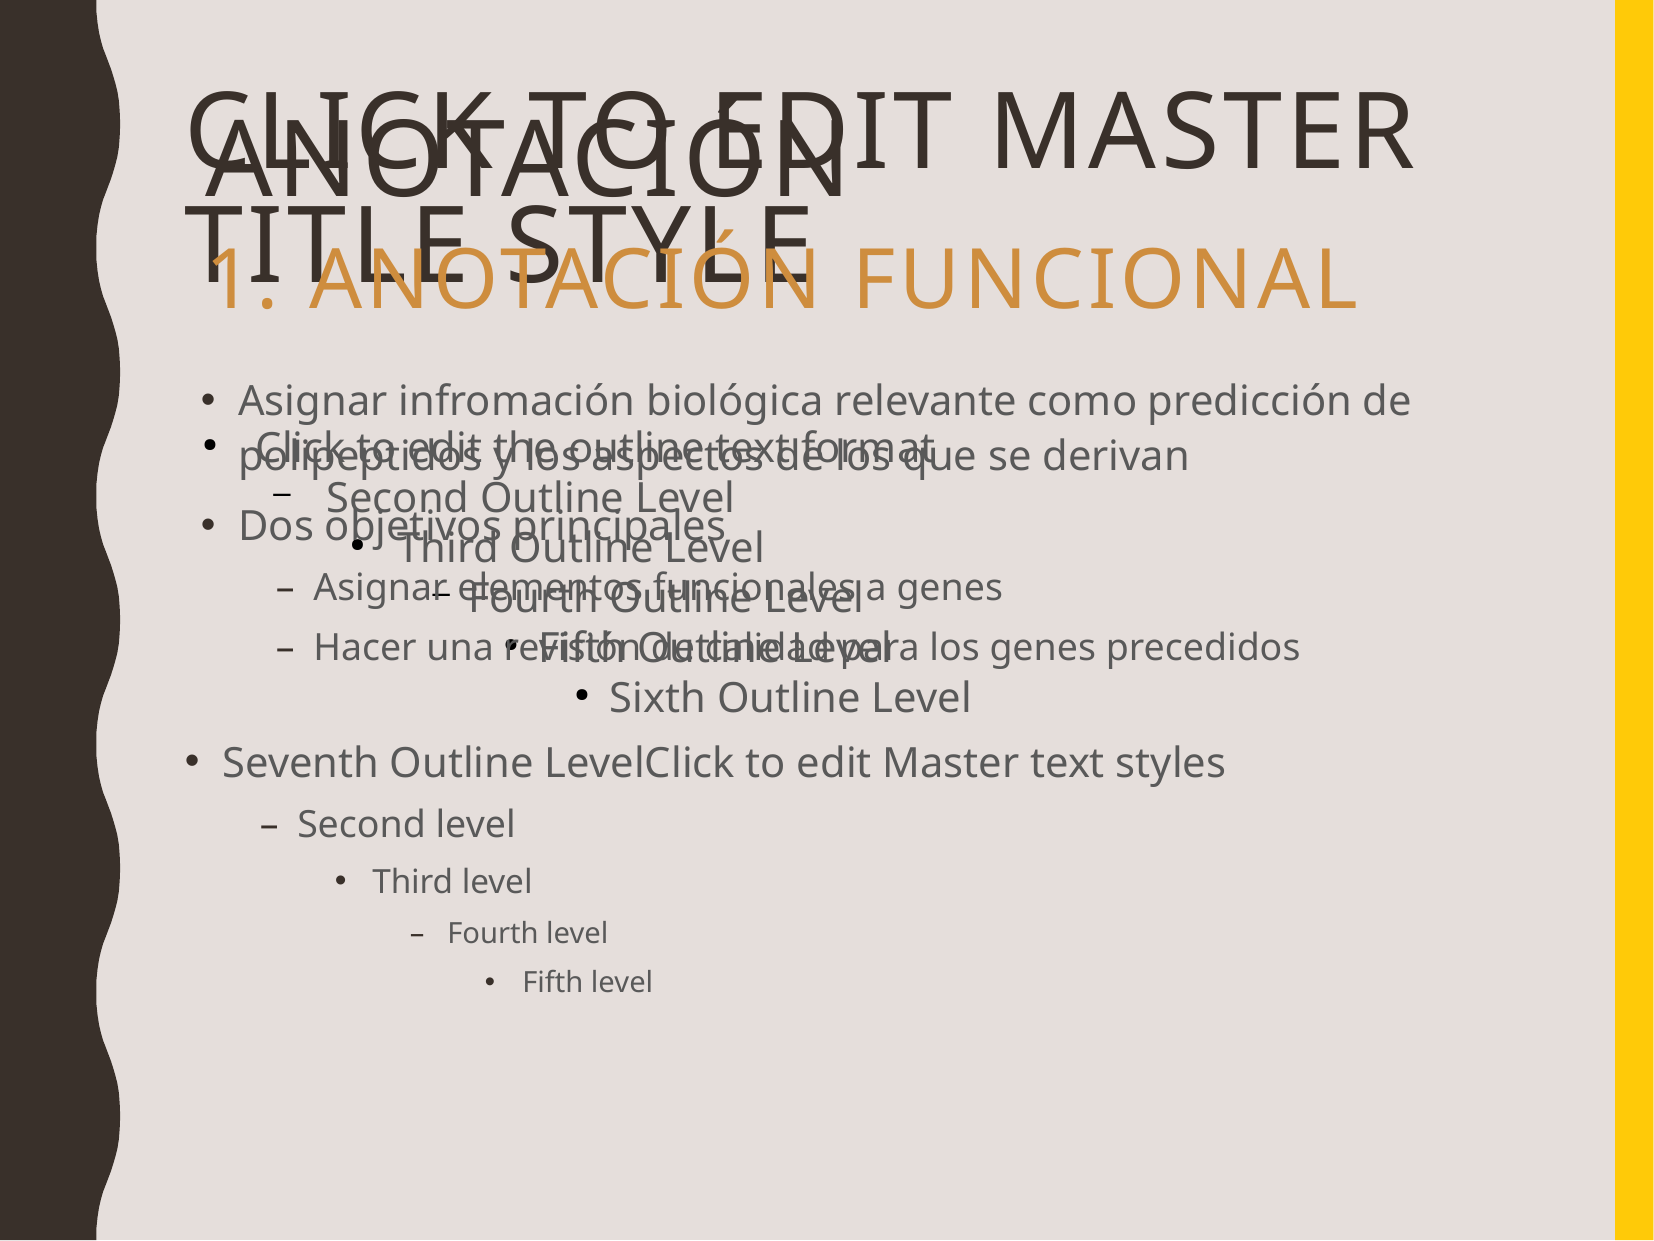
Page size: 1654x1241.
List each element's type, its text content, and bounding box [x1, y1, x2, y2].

text_box Anotación [190, 96, 1571, 271]
text_box Asignar infromación biológica relevante como predicción de polipeptidos y los aspectos de los que se derivan Dos objetivos principales Asignar elementos funcionales a genes Hacer una revisión de calidad para los genes precedidos [185, 361, 1545, 1129]
title 1. anotación funcional [190, 271, 1571, 362]
